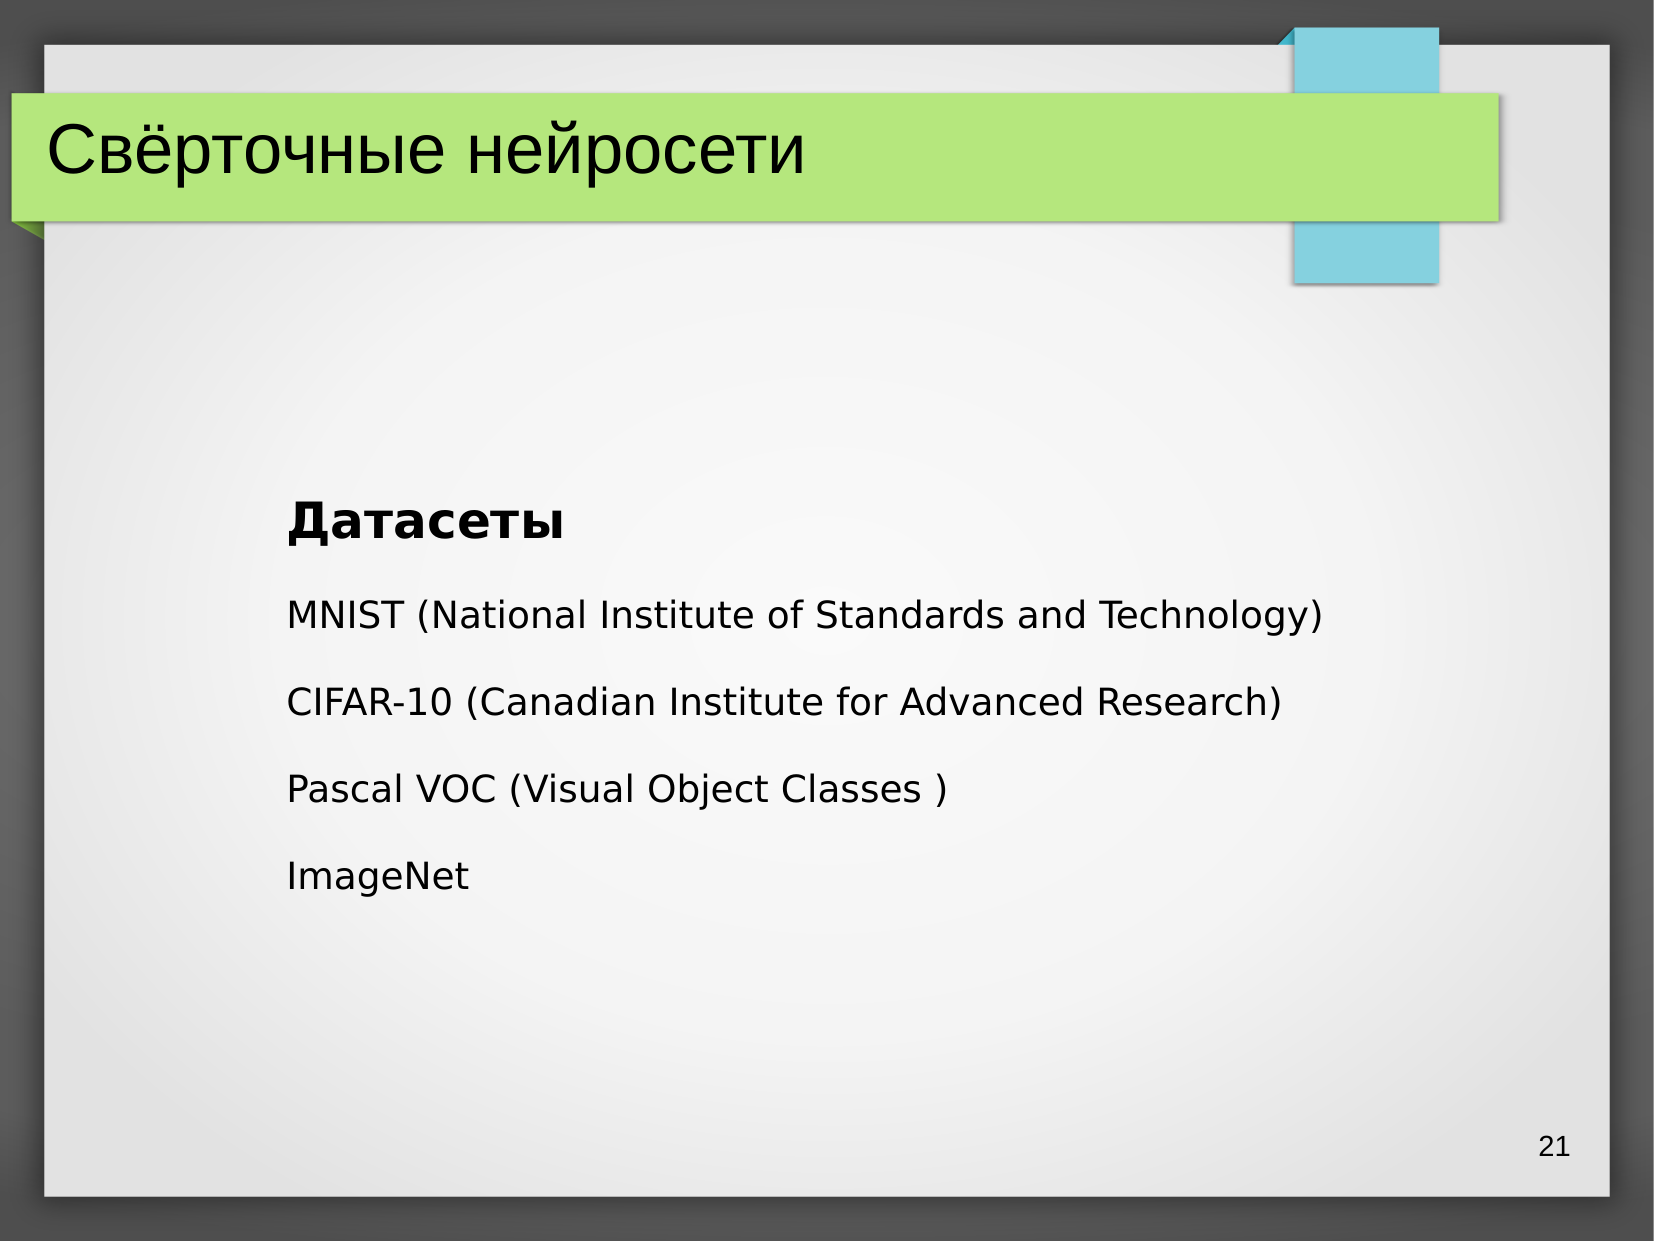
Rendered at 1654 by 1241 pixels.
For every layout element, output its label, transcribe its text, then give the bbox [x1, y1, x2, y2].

text_box Датасеты MNIST (National Institute of Standards and Technology) CIFAR-10 (Canadian Institute for Advanced Research) Pascal VOC (Visual Object Classes ) ImageNet [271, 484, 1430, 1016]
title Свёрточные нейросети [46, 109, 1499, 190]
picture [0, 0, 1654, 1241]
